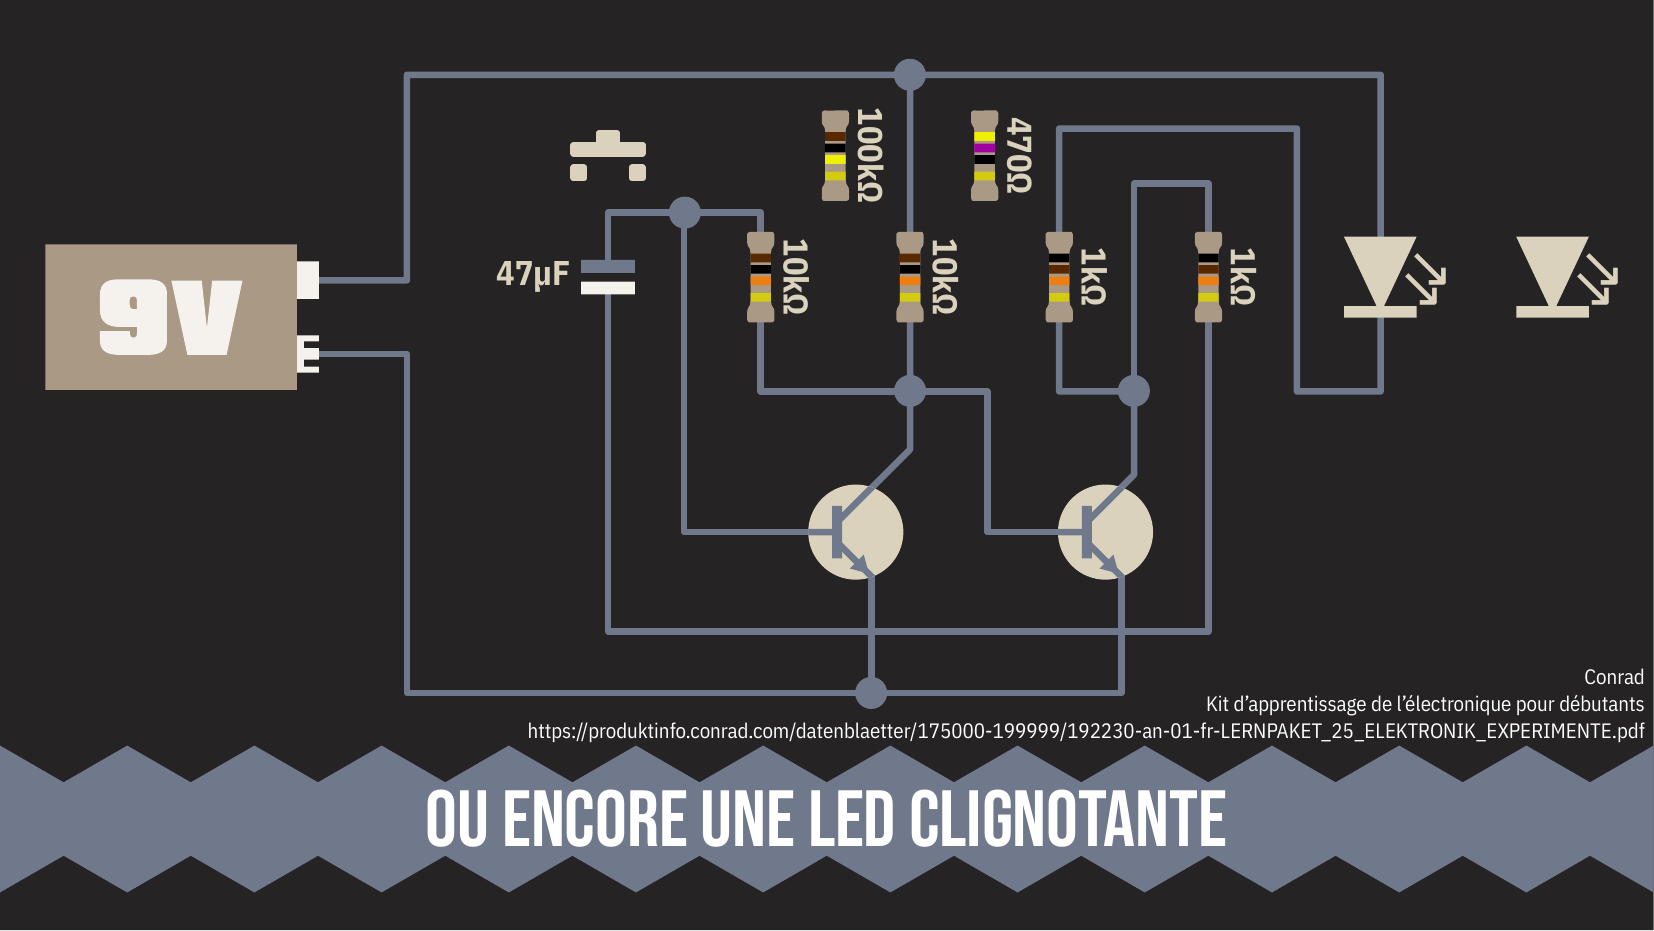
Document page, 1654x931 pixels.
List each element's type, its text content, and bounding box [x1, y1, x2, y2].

picture [0, 0, 1654, 741]
text_box Conrad Kit d’apprentissage de l’électronique pour débutants https://produktinfo.conrad.com/datenblaetter/175000-199999/192230-an-01-fr-LERNPAKET_25_ELEKTRONIK_EXPERIMENTE.pdf [431, 655, 1654, 752]
title Ou encore une LED clignotante [54, 768, 1600, 877]
